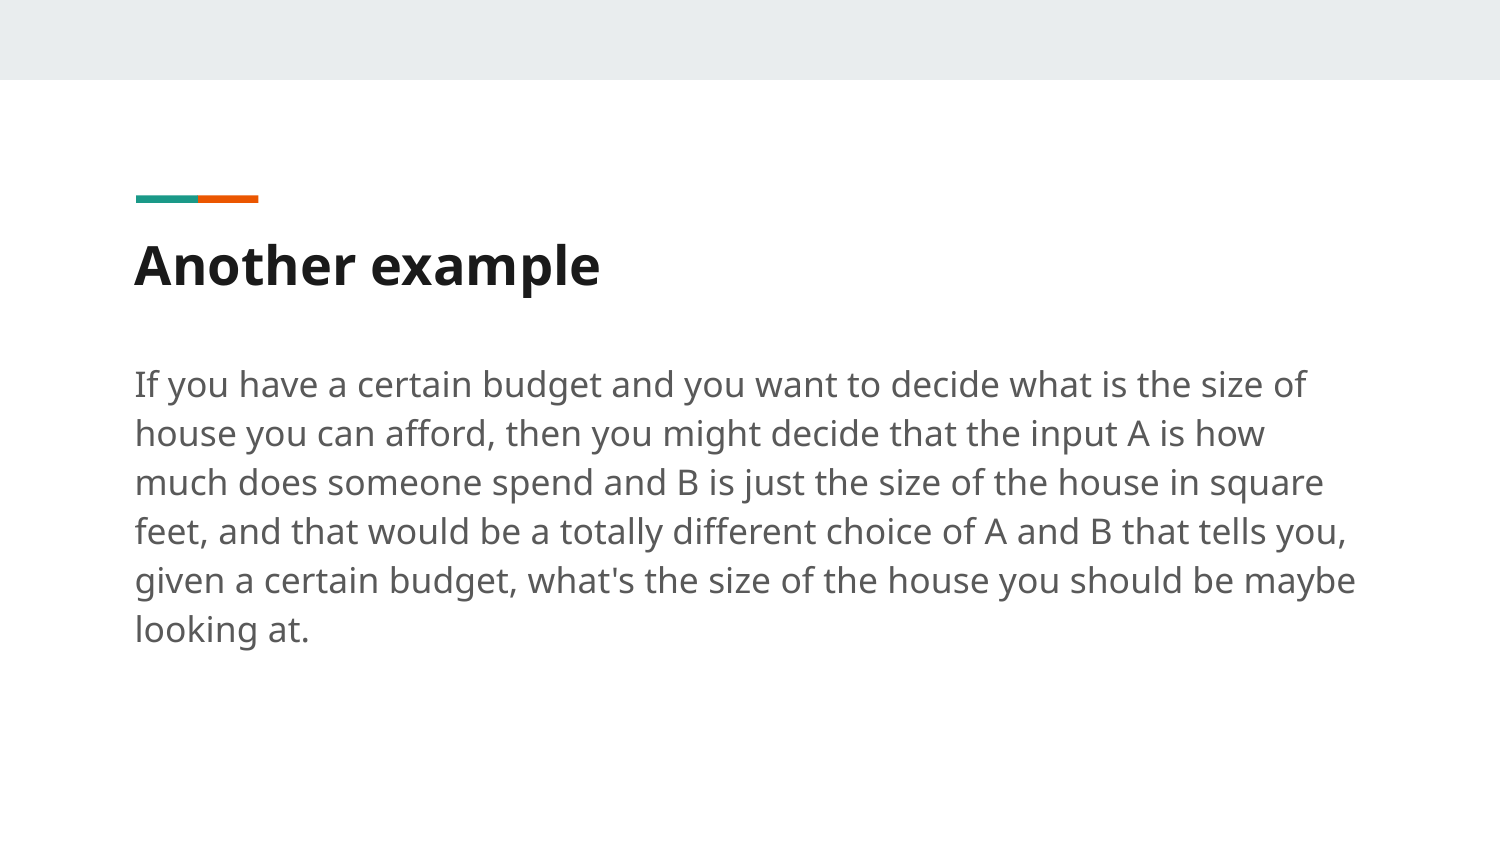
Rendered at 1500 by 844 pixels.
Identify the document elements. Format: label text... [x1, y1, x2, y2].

title Another example [119, 216, 1381, 305]
list If you have a certain budget and you want to decide what is the size of house you can afford, then you might decide that the input A is how much does someone spend and B is just the size of the house in square feet, and that would be a totally different choice of A and B that tells you, given a certain budget, what's the size of the house you should be maybe looking at. [119, 341, 1381, 690]
